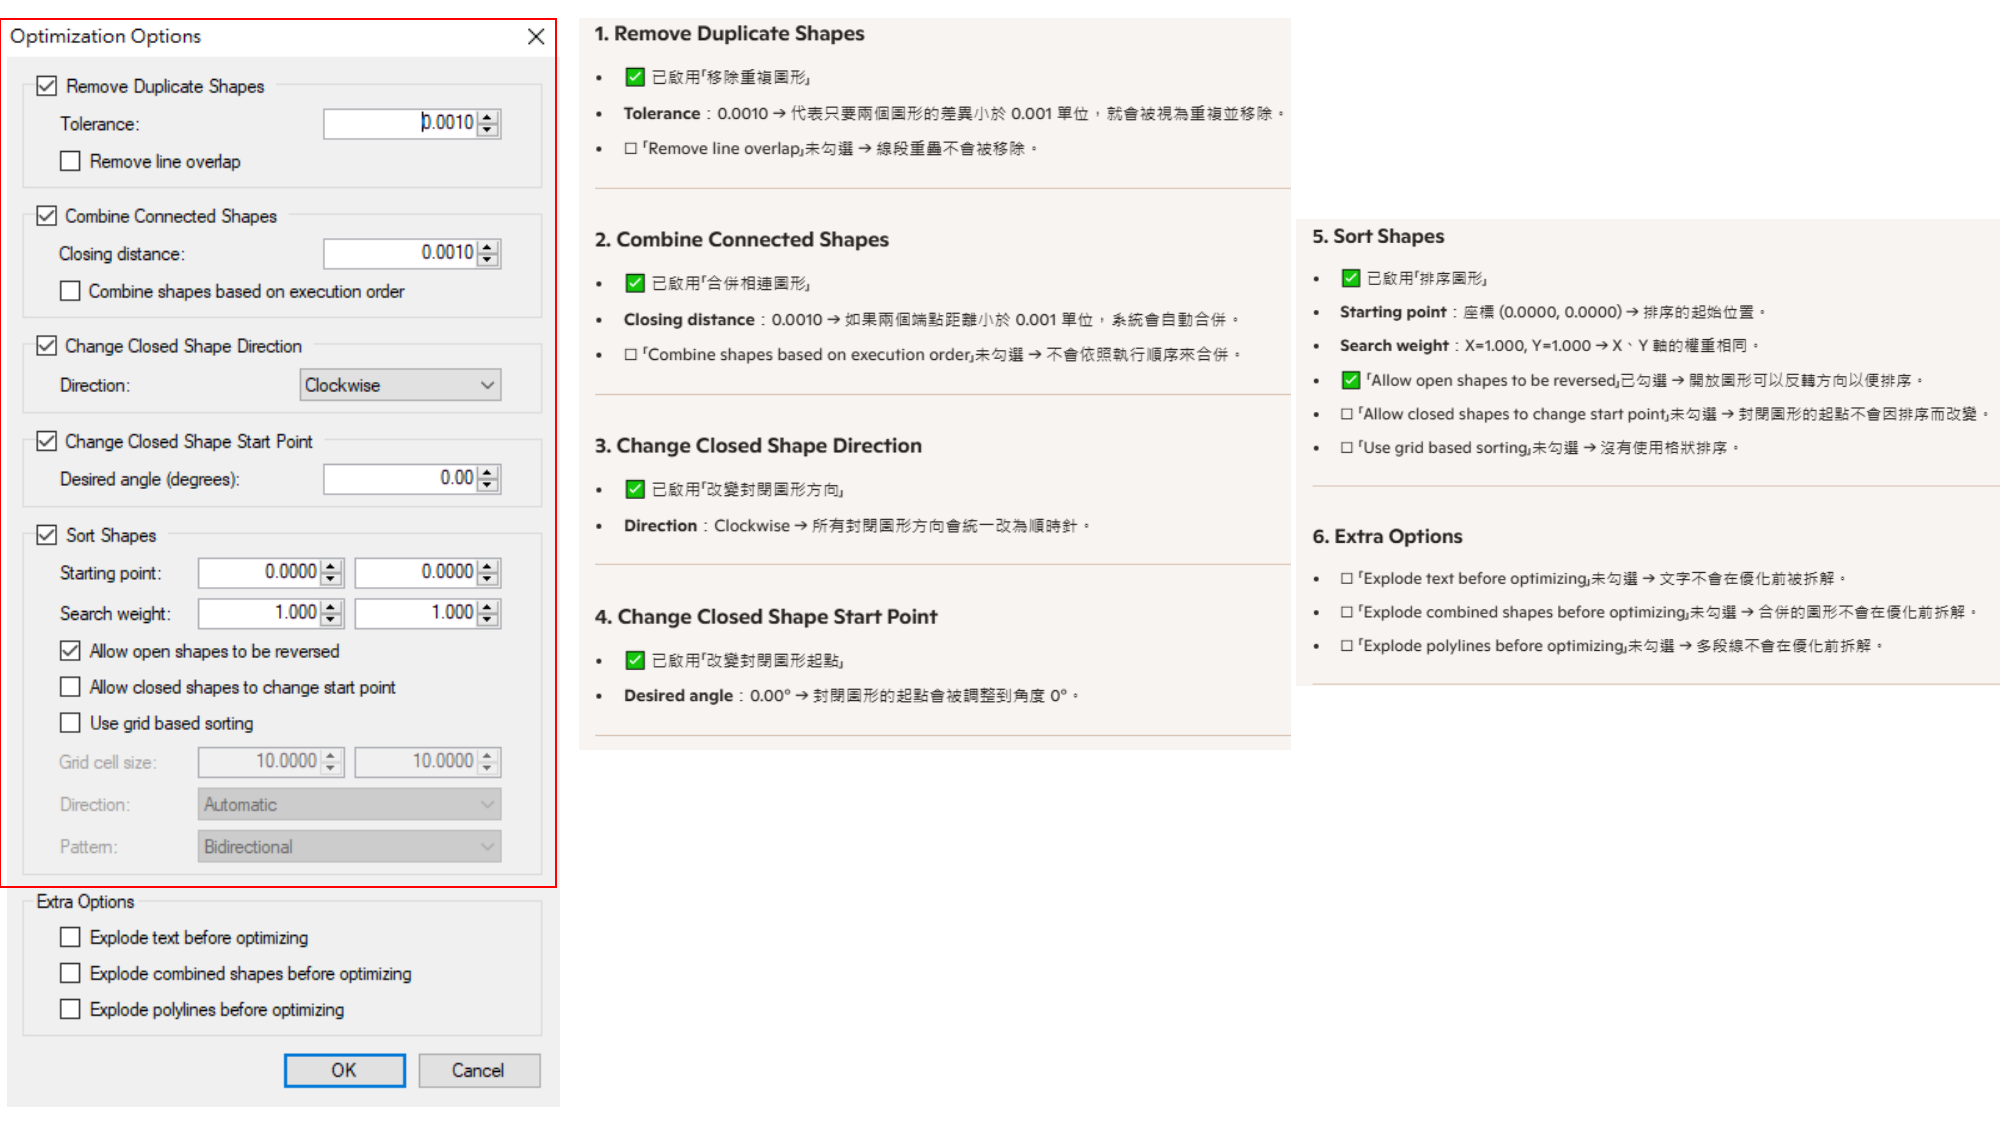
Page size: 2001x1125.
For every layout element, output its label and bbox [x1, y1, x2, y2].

picture [1296, 219, 2000, 686]
picture [7, 20, 555, 886]
picture [579, 18, 1291, 750]
picture [7, 18, 560, 1107]
